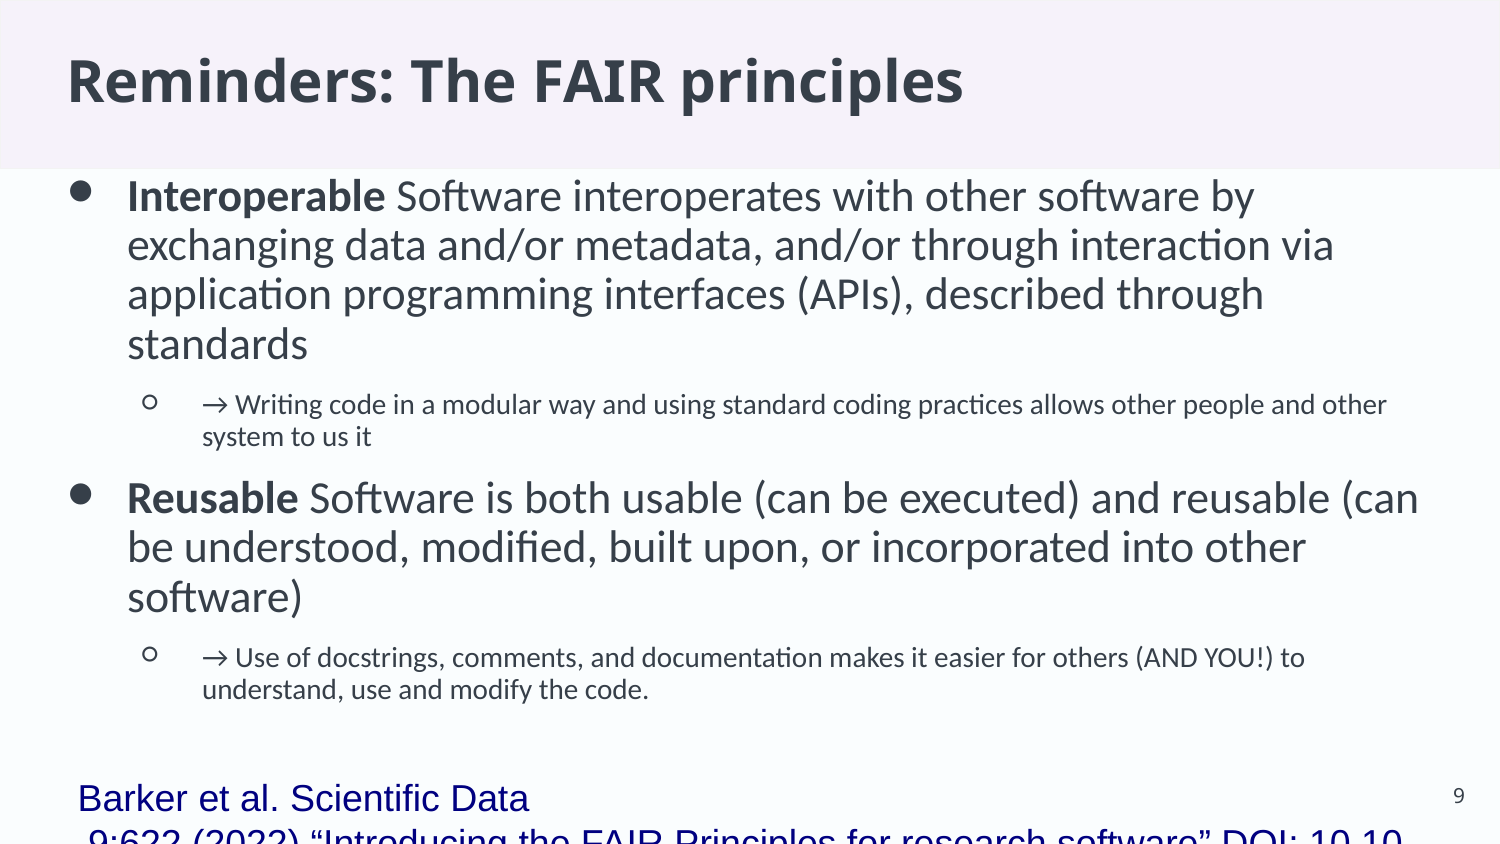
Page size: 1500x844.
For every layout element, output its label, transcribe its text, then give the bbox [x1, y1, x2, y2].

text_box Barker et al. Scientific Data 9:622 (2022) “Introducing the FAIR Principles for research software” DOI: 10.1038/s41597-022-01710-x [62, 759, 1438, 844]
slide_number <number> [1438, 764, 1480, 830]
title Reminders: The FAIR principles [51, 28, 1390, 140]
text_box Interoperable Software interoperates with other software by exchanging data and/or metadata, and/or through interaction via application programming interfaces (APIs), described through standards → Writing code in a modular way and using standard coding practices allows other people and other system to us it Reusable Software is both usable (can be executed) and reusable (can be understood, modified, built upon, or incorporated into other software) → Use of docstrings, comments, and documentation makes it easier for others (AND YOU!) to understand, use and modify the code. [37, 156, 1463, 721]
